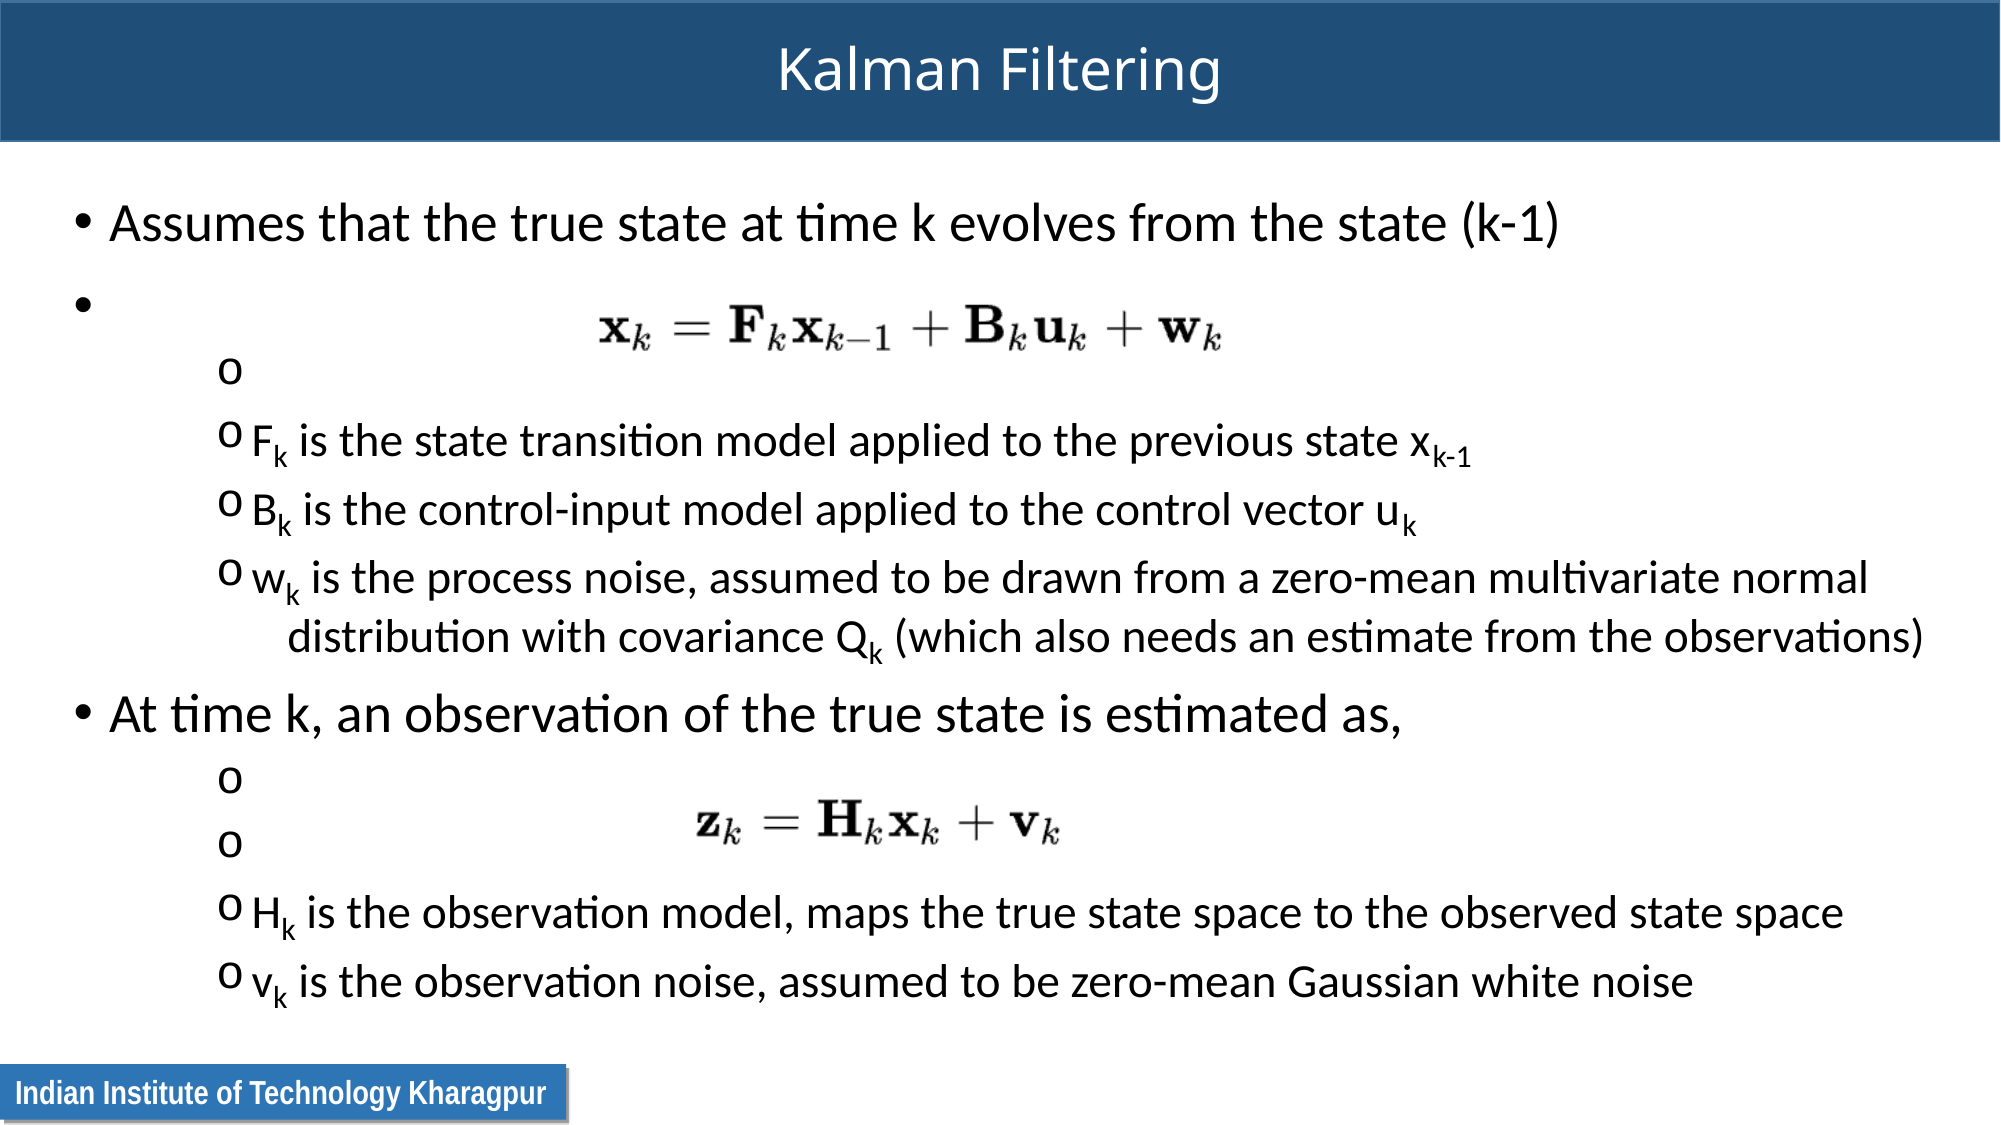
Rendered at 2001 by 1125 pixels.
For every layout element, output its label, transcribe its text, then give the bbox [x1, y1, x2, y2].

title Kalman Filtering [0, 1, 2000, 141]
picture [575, 280, 1259, 383]
picture [683, 789, 1084, 865]
list Assumes that the true state at time k evolves from the state (k-1) Fk is the state transition model applied to the previous state xk-1 Bk is the control-input model applied to the control vector uk wk is the process noise, assumed to be drawn from a zero-mean multivariate normal distribution with covariance Qk (which also needs an estimate from the observations) At time k, an observation of the true state is estimated as, Hk is the observation model, maps the true state space to the observed state space vk is the observation noise, assumed to be zero-mean Gaussian white noise [58, 186, 1954, 1065]
